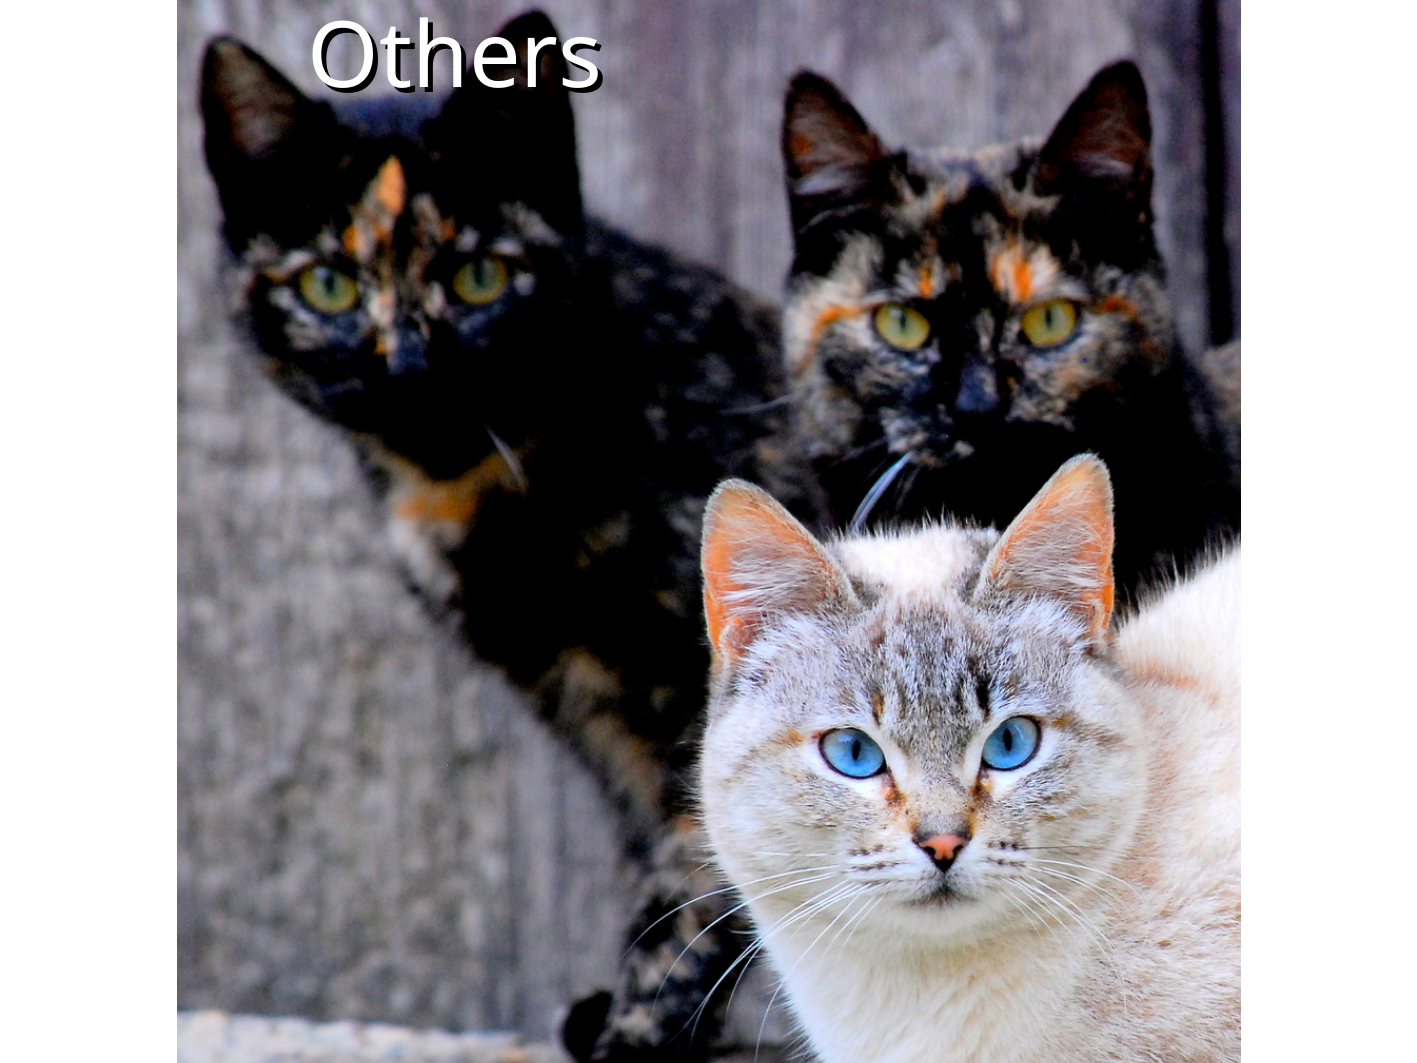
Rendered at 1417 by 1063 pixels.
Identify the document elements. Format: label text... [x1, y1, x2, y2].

text_box Others [182, 0, 728, 117]
picture [177, 0, 1241, 1063]
